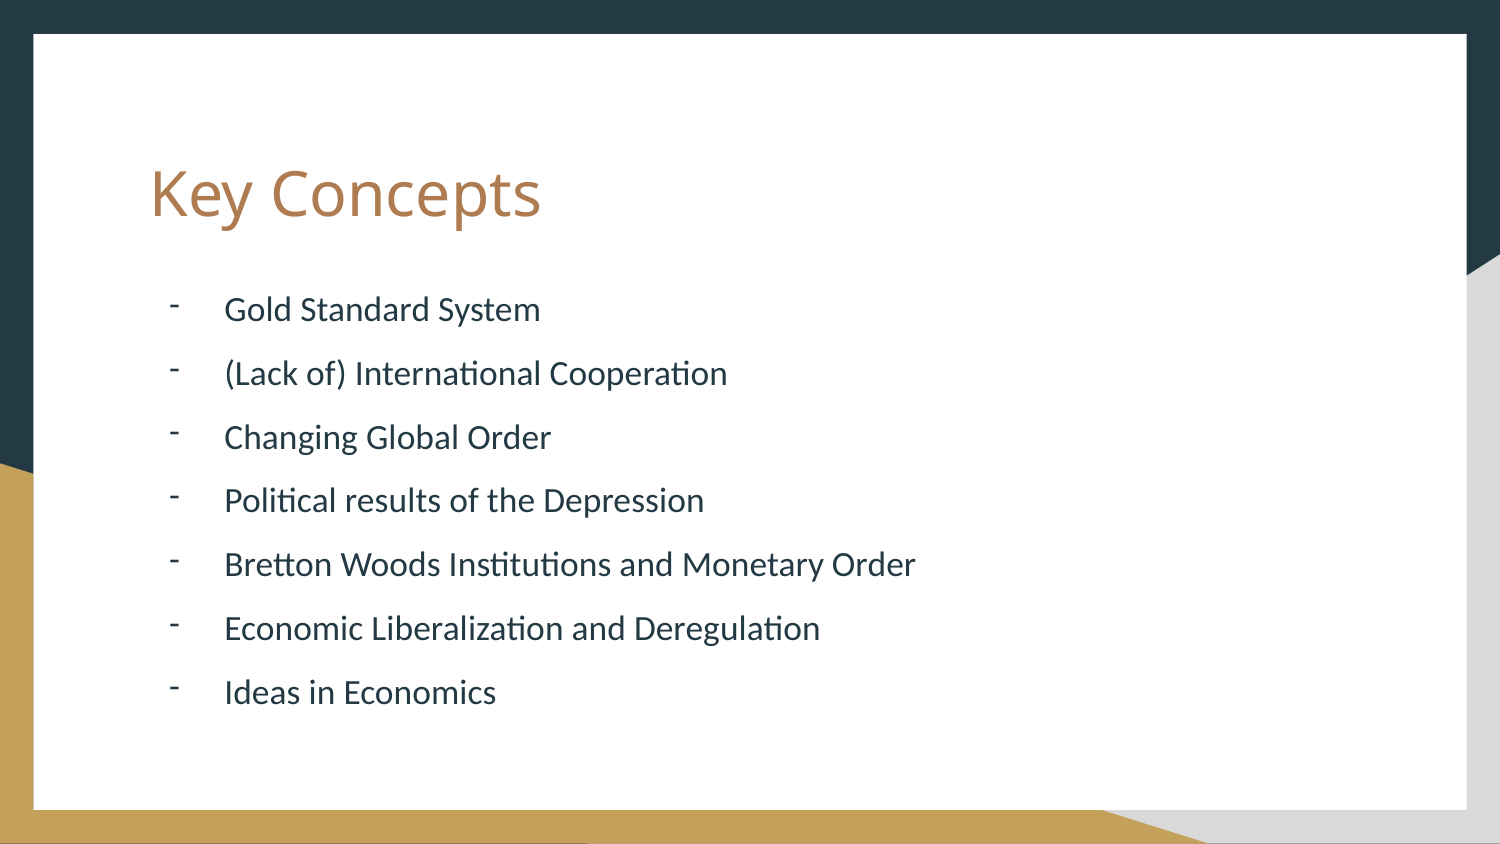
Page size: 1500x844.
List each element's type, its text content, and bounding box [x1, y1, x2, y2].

list Gold Standard System (Lack of) International Cooperation Changing Global Order Political results of the Depression Bretton Woods Institutions and Monetary Order Economic Liberalization and Deregulation Ideas in Economics [134, 249, 1366, 652]
title Key Concepts [134, 138, 1366, 249]
